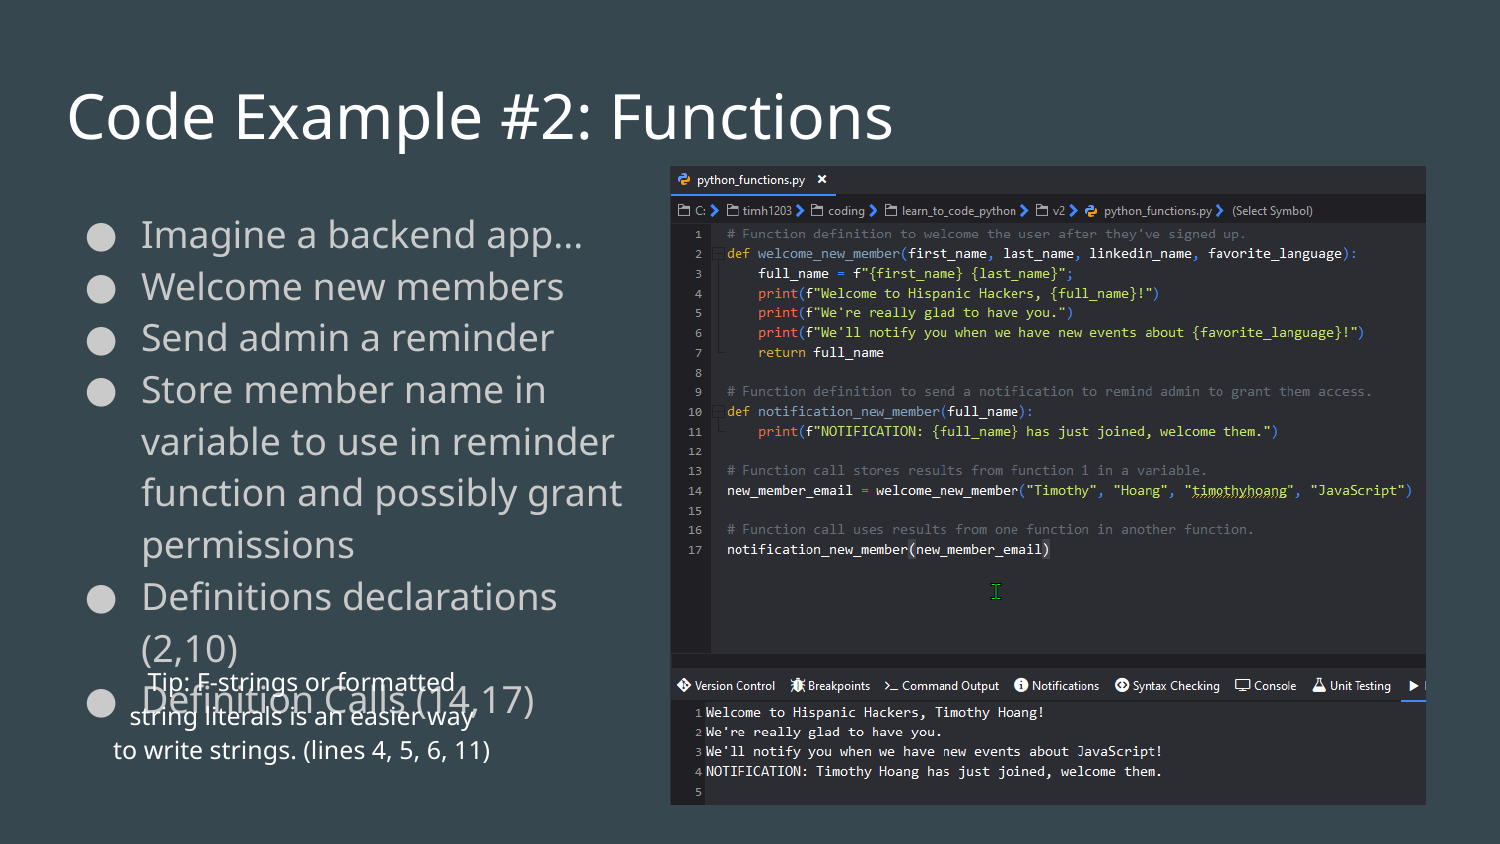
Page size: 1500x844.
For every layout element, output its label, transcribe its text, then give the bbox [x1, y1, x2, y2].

list Imagine a backend app... Welcome new members Send admin a reminder Store member name in variable to use in reminder function and possibly grant permissions Definitions declarations (2,10) Definition Calls (14,17) [51, 189, 670, 750]
text_box Tip: F-strings or formatted string literals is an easier way to write strings. (lines 4, 5, 6, 11) [38, 646, 566, 783]
picture [670, 166, 1426, 805]
title Code Example #2: Functions [51, 72, 1449, 167]
